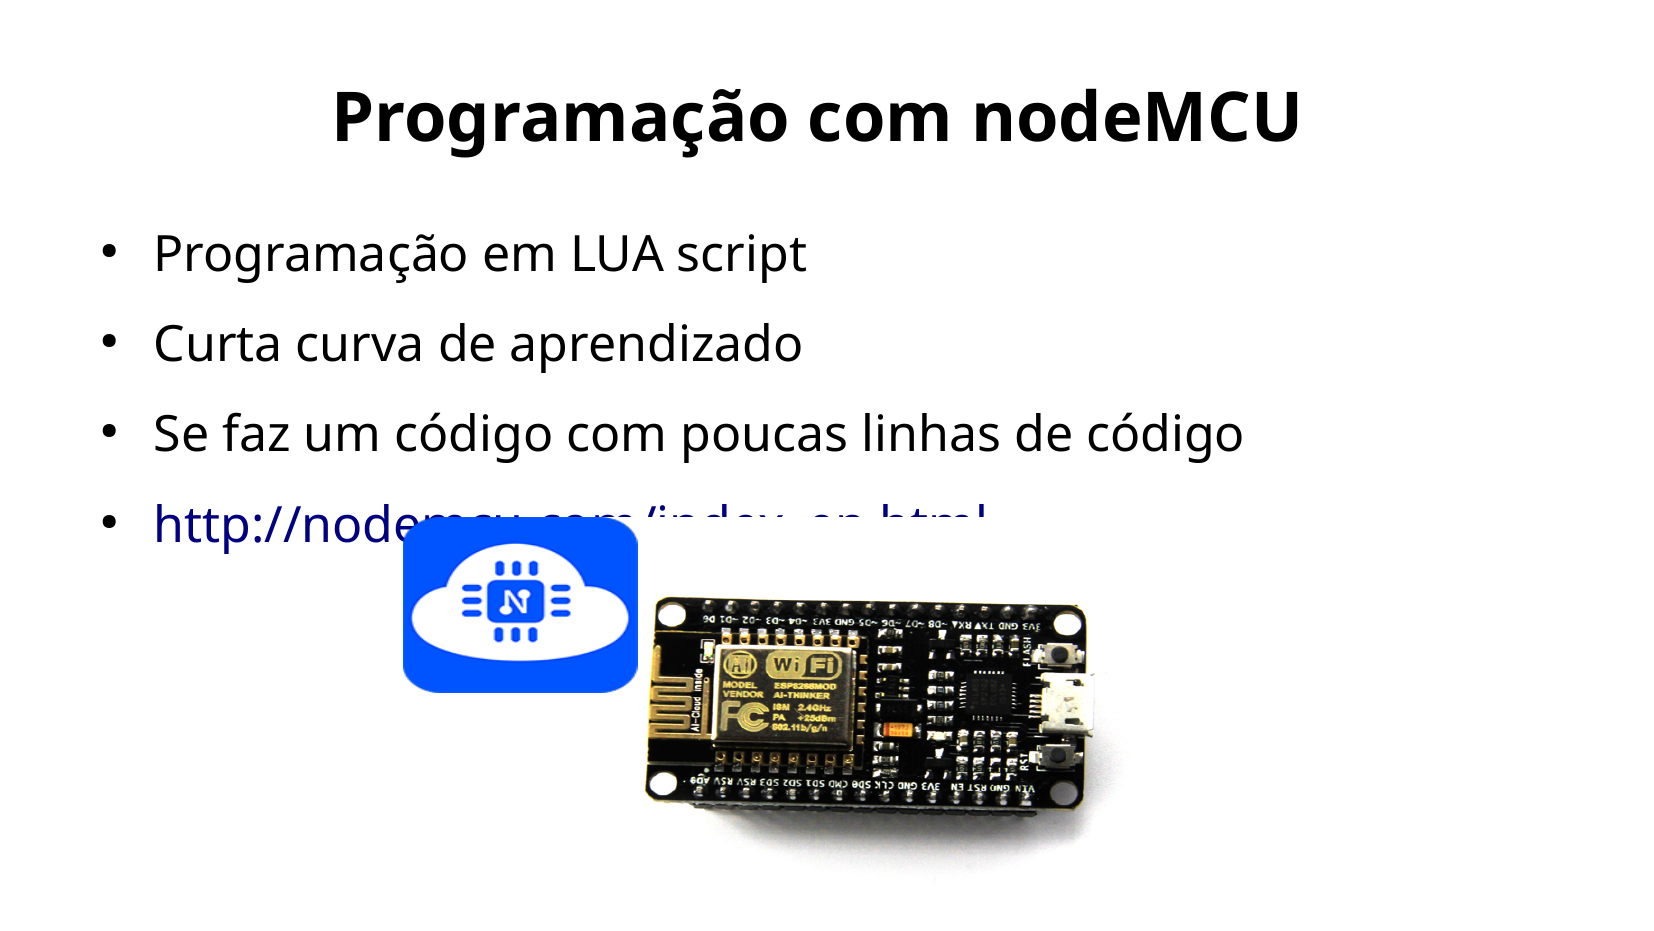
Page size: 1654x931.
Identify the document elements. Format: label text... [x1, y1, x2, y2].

list Programação em LUA script Curta curva de aprendizado Se faz um código com poucas linhas de código http://nodemcu.com/index_en.html [82, 217, 1571, 758]
title Programação com nodeMCU [82, 37, 1571, 193]
picture [403, 517, 1241, 913]
